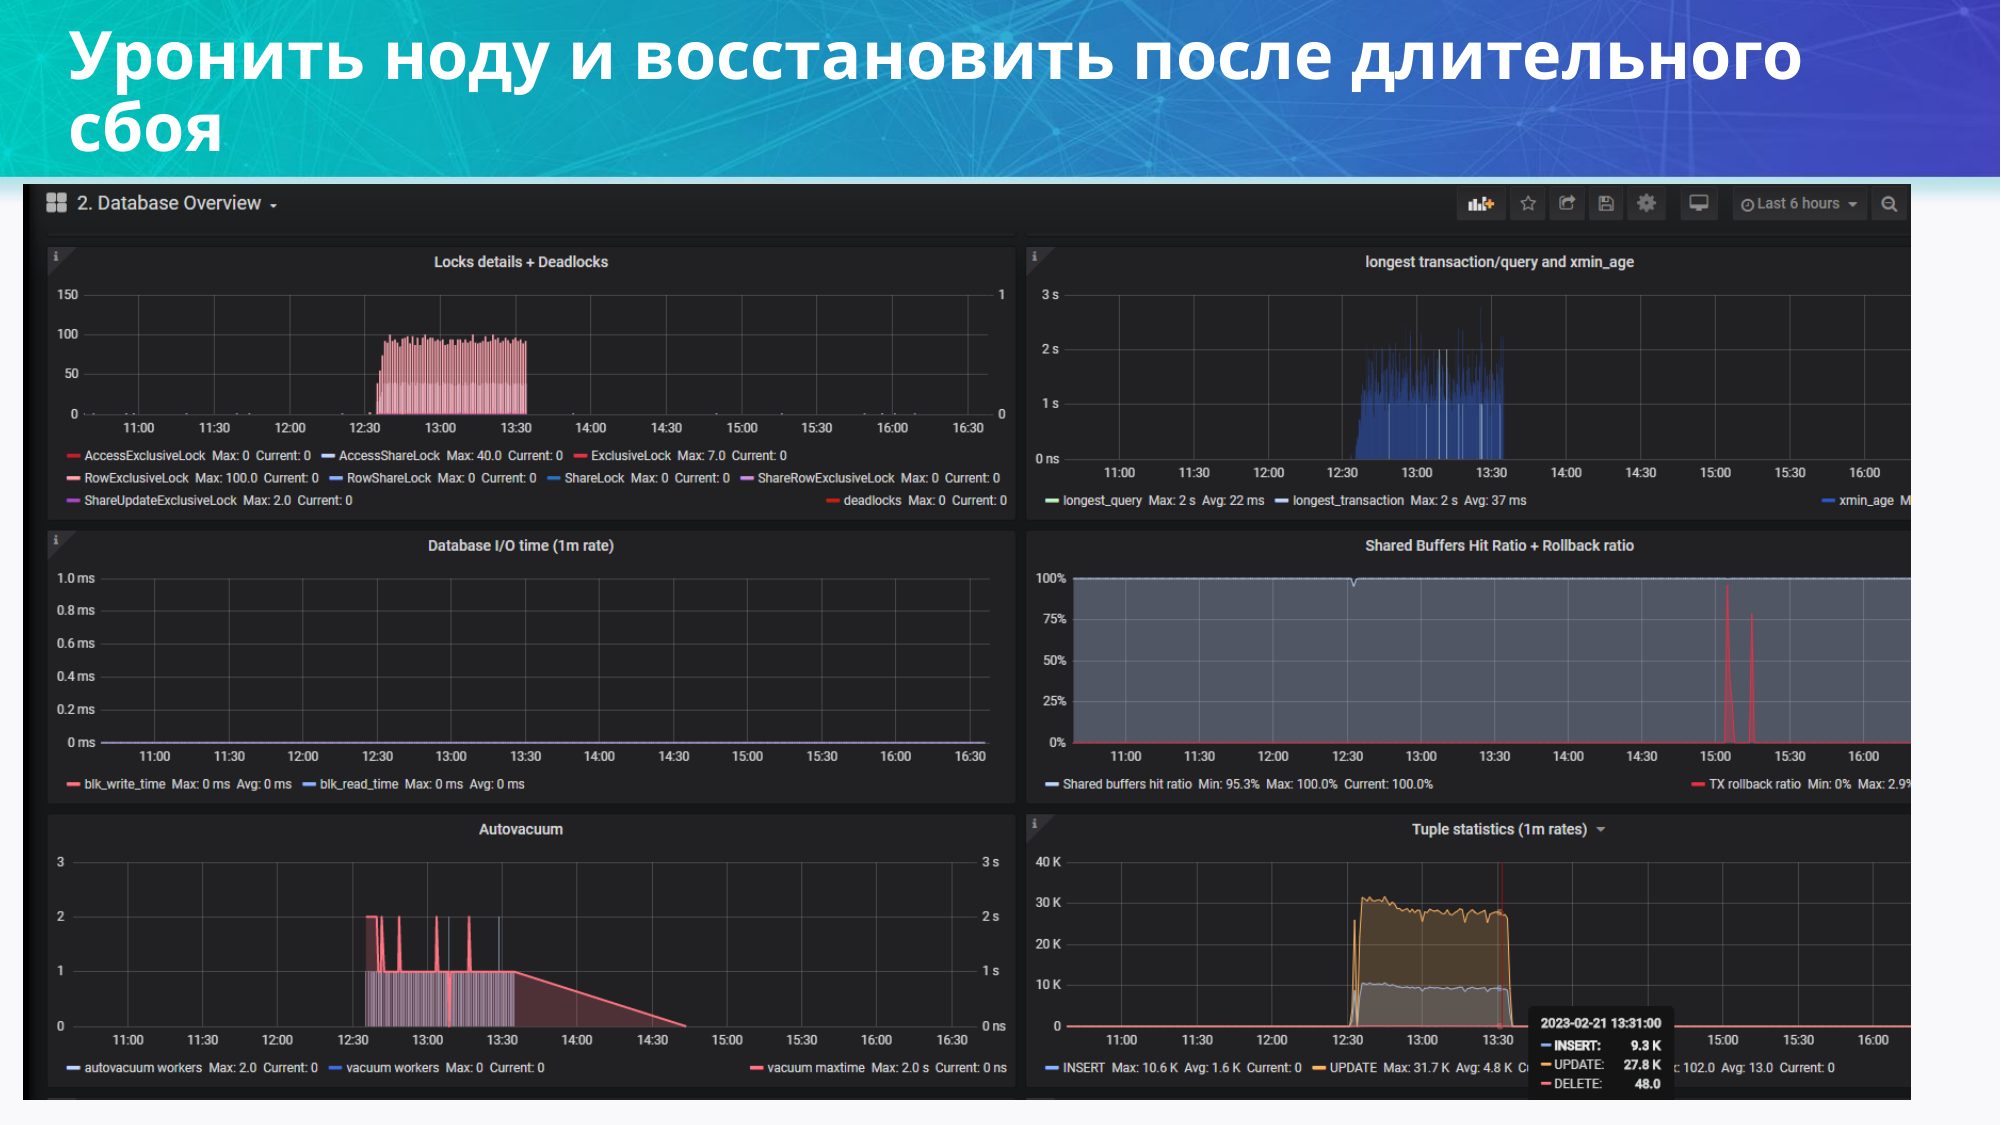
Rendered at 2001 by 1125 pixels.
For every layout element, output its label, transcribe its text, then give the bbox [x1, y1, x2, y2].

text_box Уронить ноду и восстановить после длительного сбоя [68, 49, 1882, 140]
picture [0, 0, 2000, 1125]
